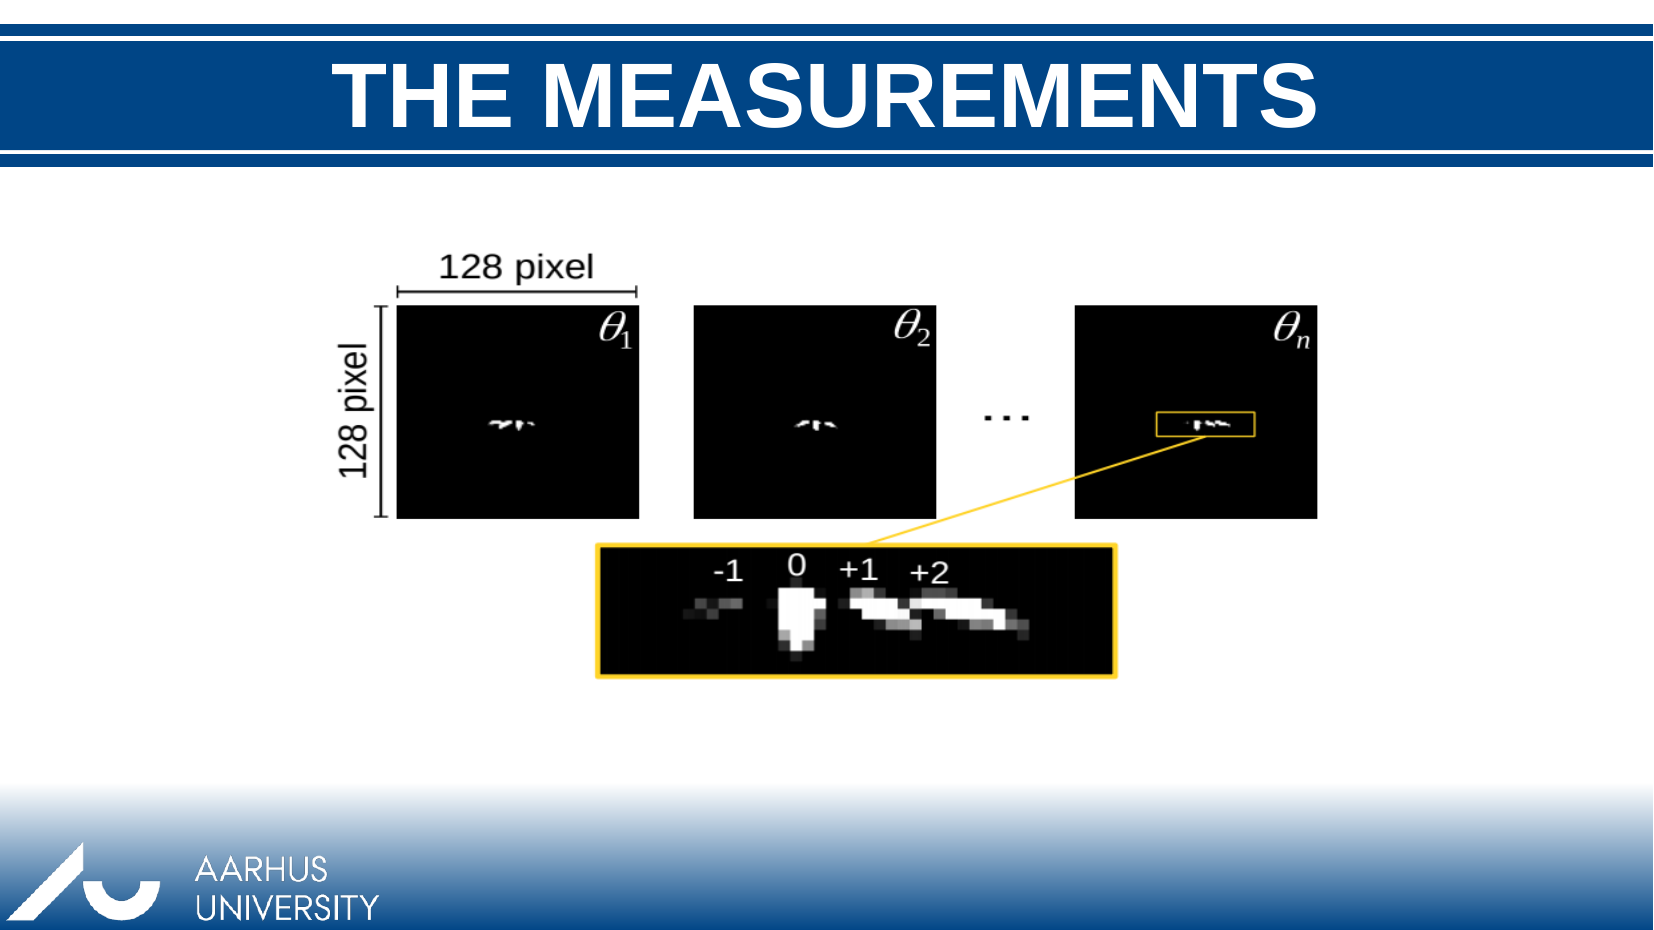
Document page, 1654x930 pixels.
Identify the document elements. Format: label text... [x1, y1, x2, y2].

picture [5, 841, 414, 928]
title THE MEASUREMENTS [0, 41, 1653, 151]
picture [286, 190, 1367, 740]
